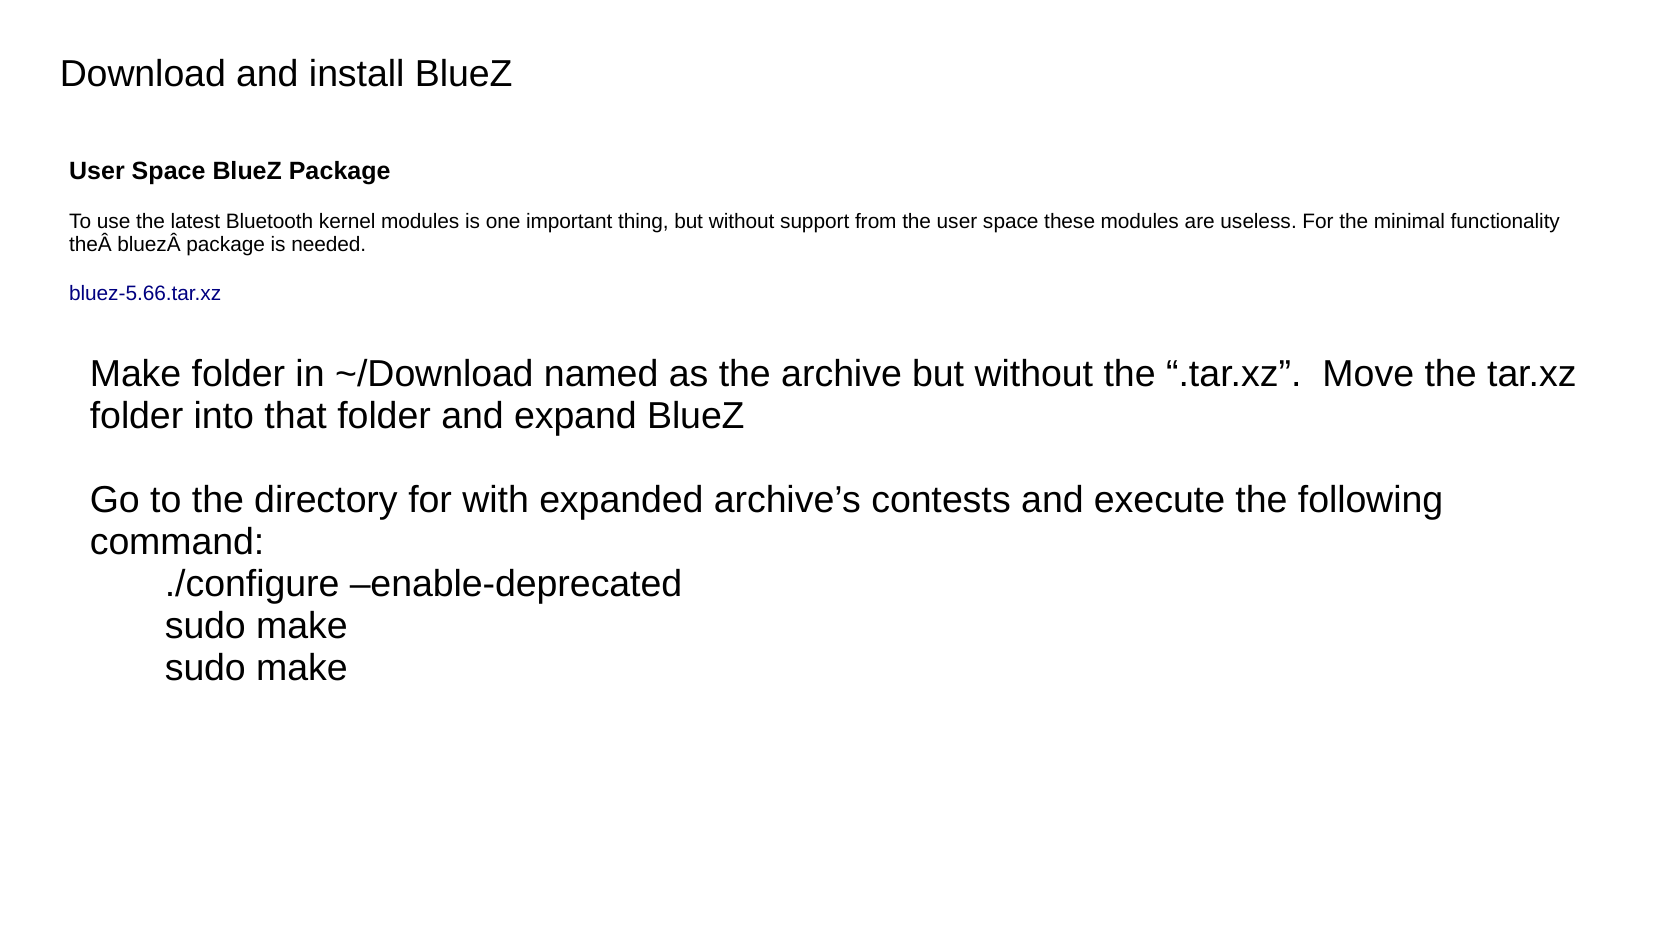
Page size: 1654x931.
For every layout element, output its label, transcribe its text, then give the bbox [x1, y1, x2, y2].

text_box Download and install BlueZ [45, 45, 1621, 102]
text_box User Space BlueZ Package To use the latest Bluetooth kernel modules is one important thing, but without support from the user space these modules are useless. For the minimal functionality theÂ bluezÂ package is needed. bluez-5.66.tar.xz [54, 149, 1576, 361]
text_box Make folder in ~/Download named as the archive but without the “.tar.xz”. Move the tar.xz folder into that folder and expand BlueZ Go to the directory for with expanded archive’s contests and execute the following command: ./configure –enable-deprecated sudo make sudo make [75, 345, 1636, 696]
